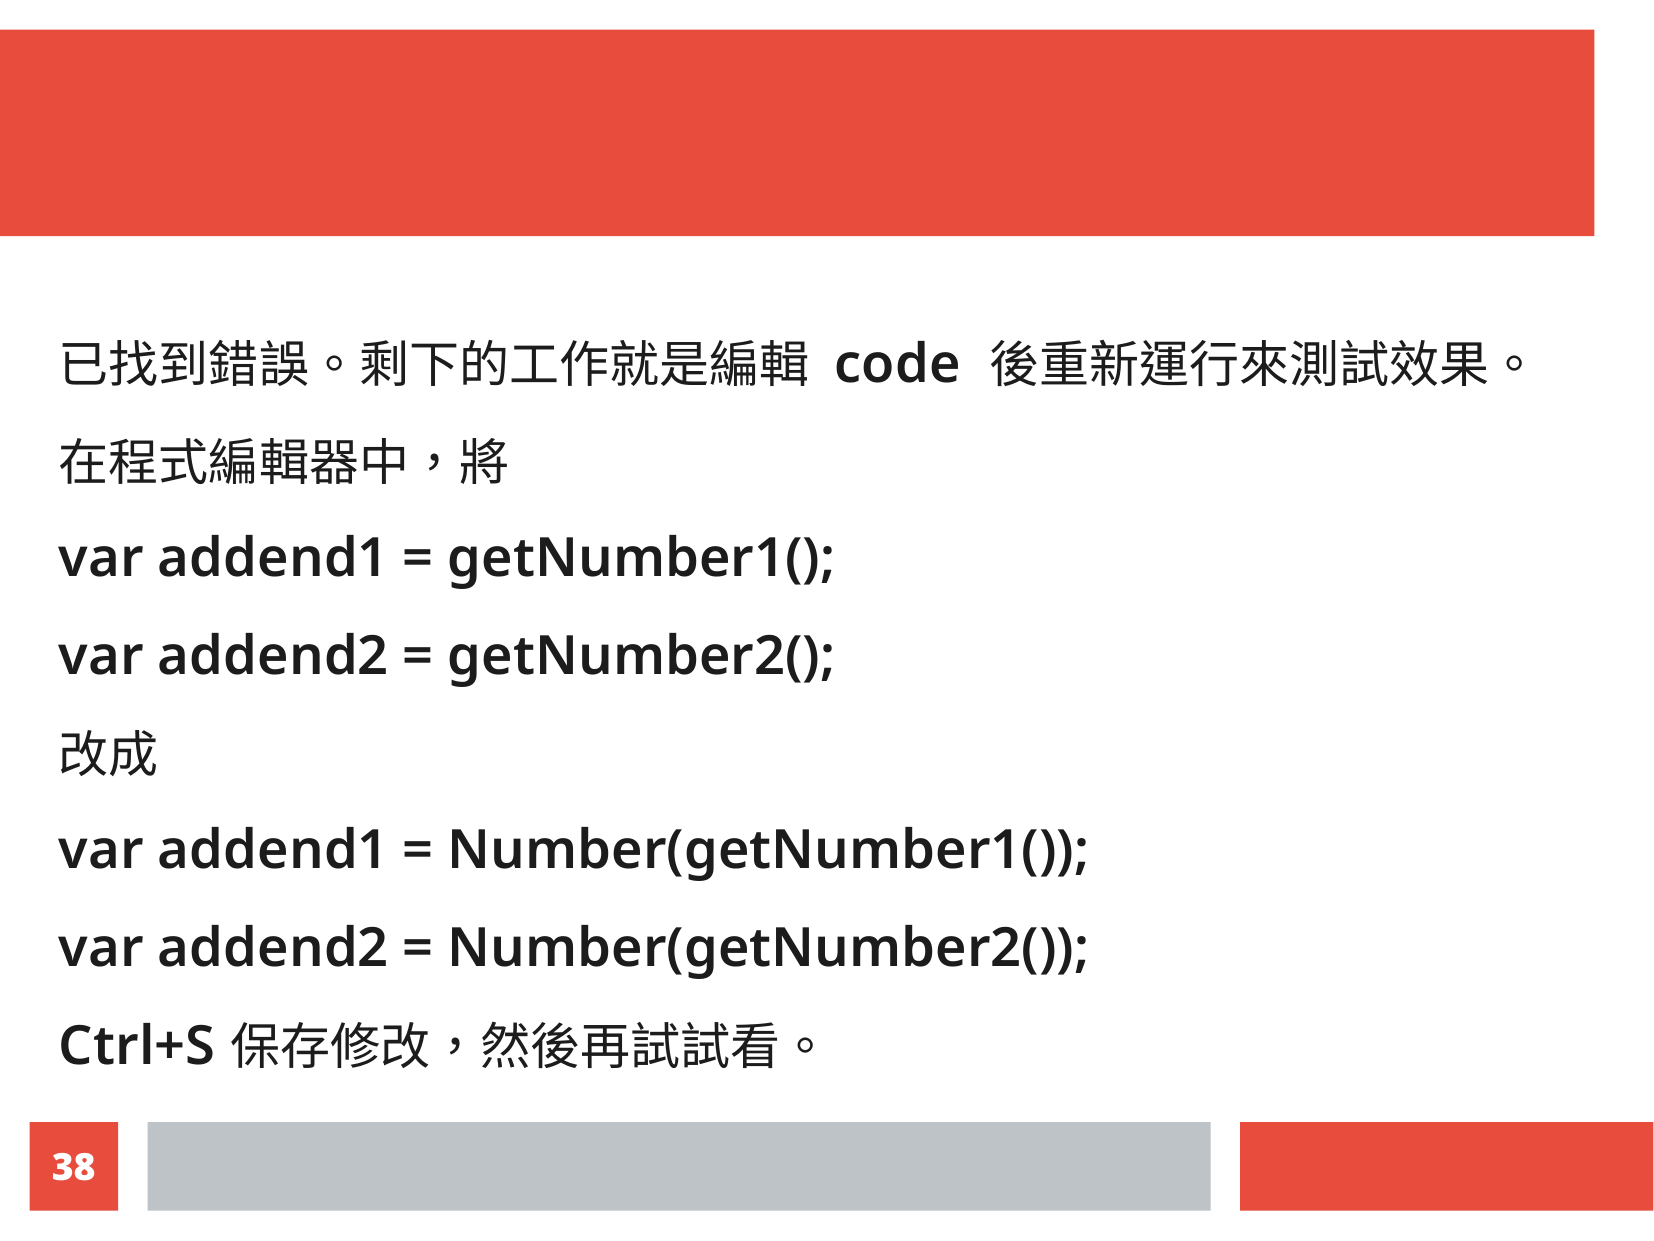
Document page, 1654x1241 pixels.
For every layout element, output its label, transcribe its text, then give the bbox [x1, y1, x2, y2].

list 已找到錯誤。剩下的工作就是編輯 code 後重新運行來測試效果。 在程式編輯器中，將 var addend1 = getNumber1(); var addend2 = getNumber2(); 改成 var addend1 = Number(getNumber1()); var addend2 = Number(getNumber2()); Ctrl+S保存修改，然後再試試看。 [59, 324, 1565, 1093]
